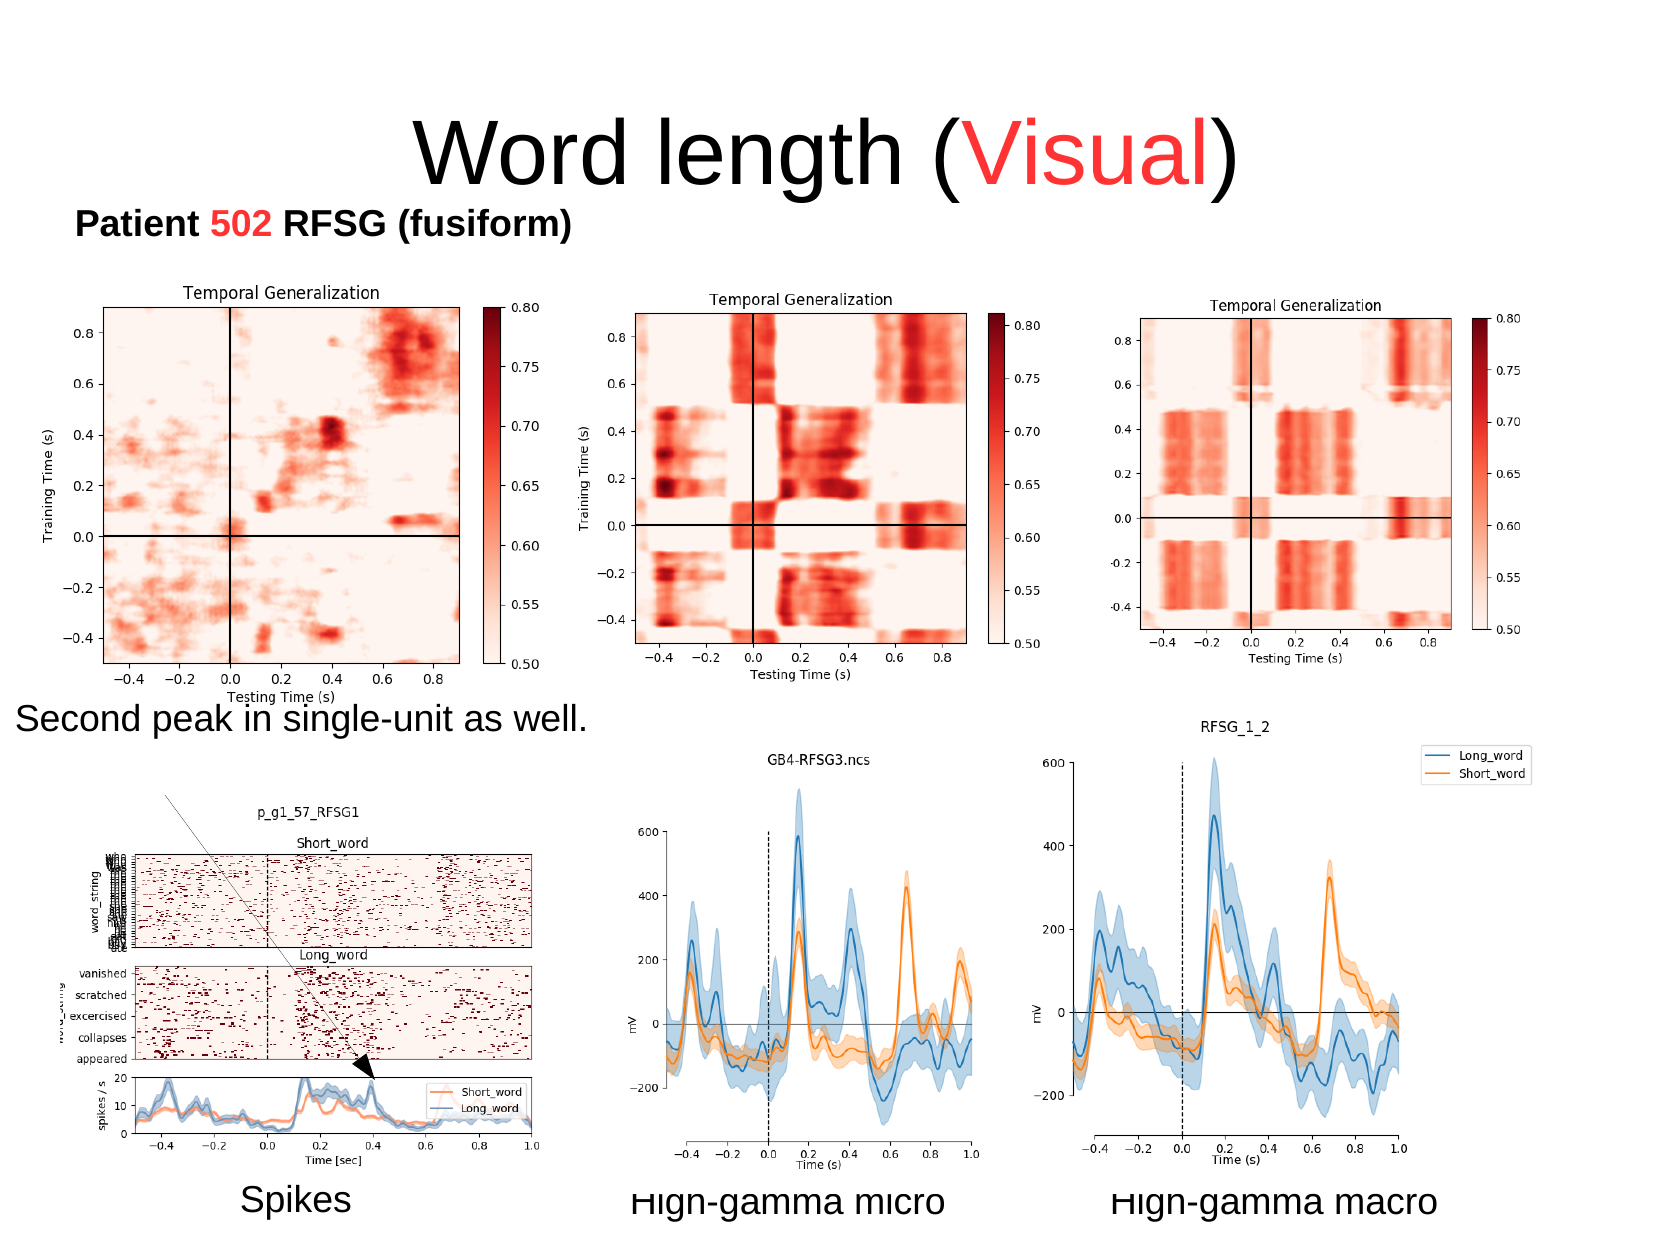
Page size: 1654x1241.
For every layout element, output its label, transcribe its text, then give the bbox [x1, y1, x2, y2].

picture [60, 798, 556, 1171]
text_box Second peak in single-unit as well. [0, 690, 736, 796]
text_box Spikes [225, 1171, 406, 1229]
title Word length (Visual) [82, 49, 1571, 257]
text_box Patient 502 RFSG (fusiform) [60, 195, 616, 256]
text_box High-gamma micro [615, 1194, 976, 1231]
text_box High-gamma macro [1095, 1191, 1456, 1231]
picture [0, 251, 1654, 1194]
